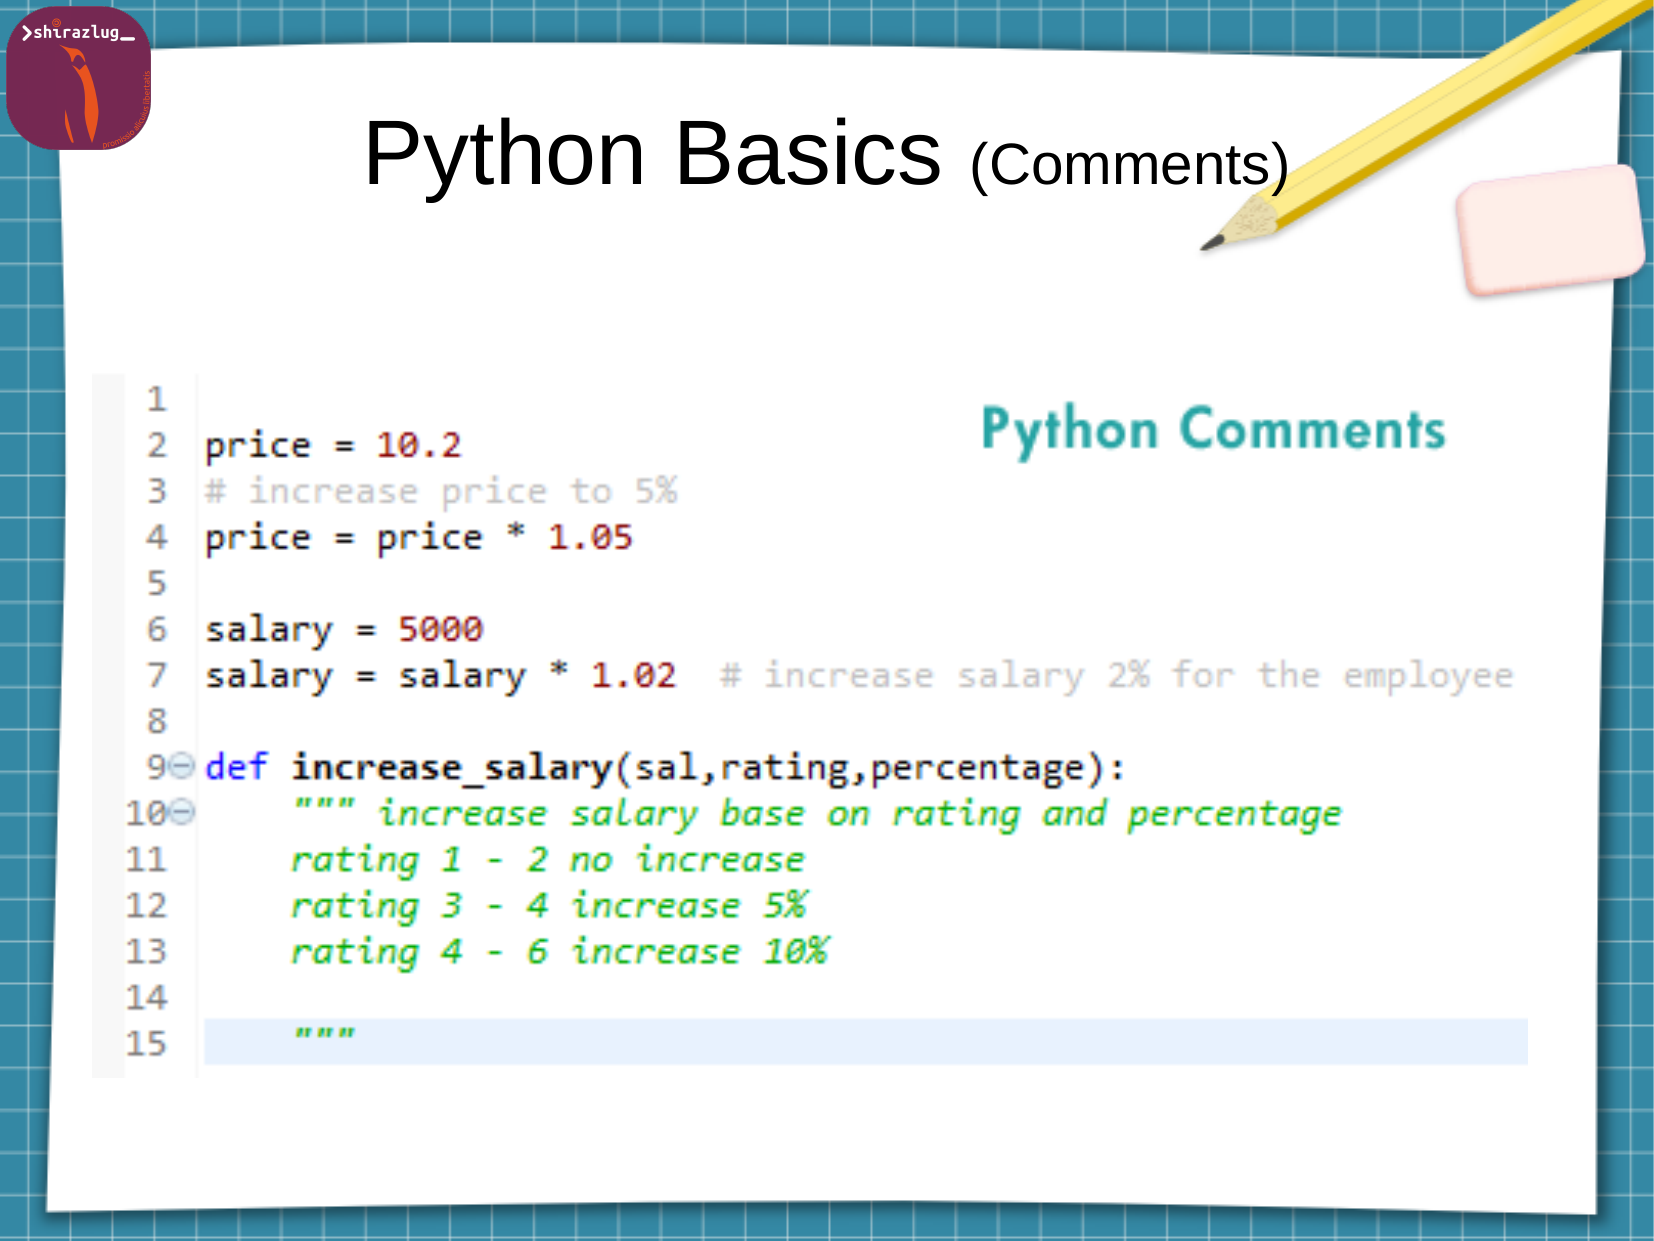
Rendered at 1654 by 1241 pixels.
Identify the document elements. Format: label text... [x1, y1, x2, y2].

picture [0, 0, 1654, 1241]
title Python Basics (Comments) [82, 49, 1571, 257]
